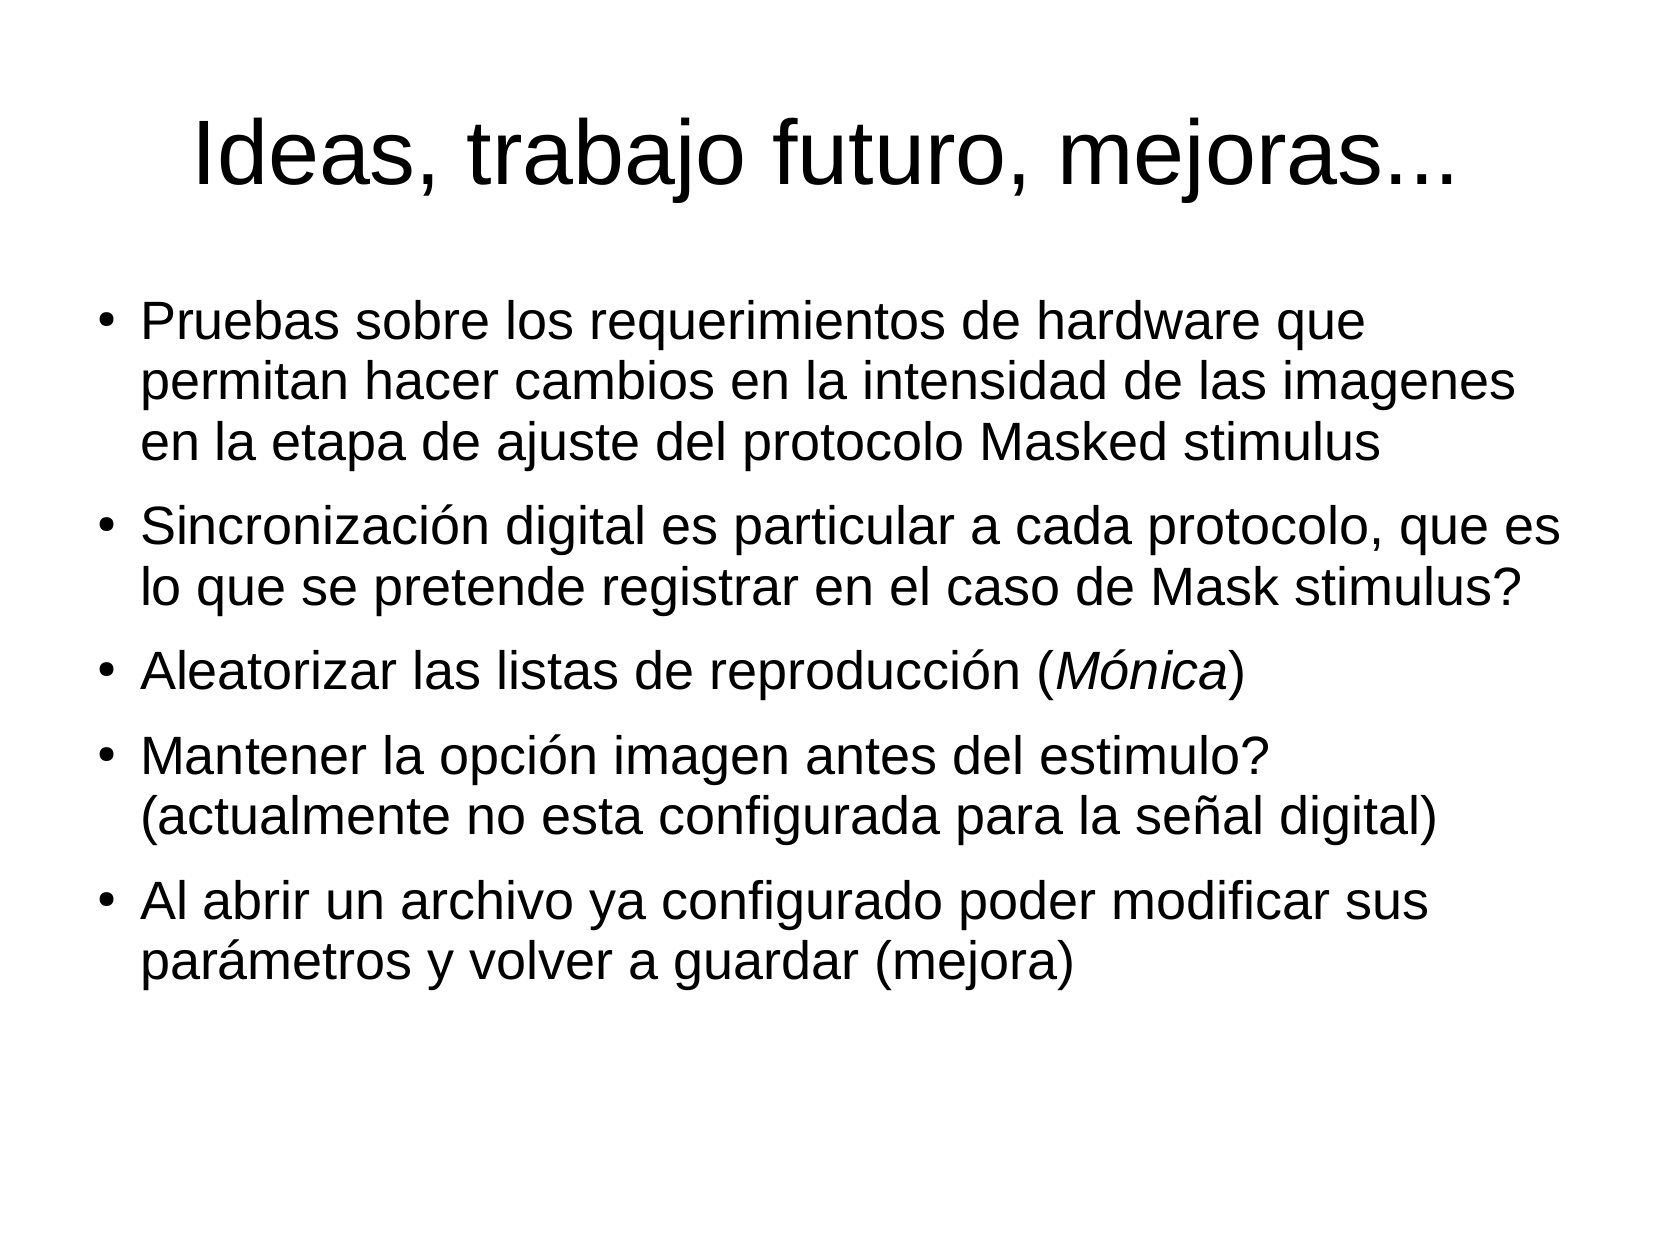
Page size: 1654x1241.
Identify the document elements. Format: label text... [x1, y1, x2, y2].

title Ideas, trabajo futuro, mejoras... [82, 49, 1571, 257]
list Pruebas sobre los requerimientos de hardware que permitan hacer cambios en la intensidad de las imagenes en la etapa de ajuste del protocolo Masked stimulus Sincronización digital es particular a cada protocolo, que es lo que se pretende registrar en el caso de Mask stimulus? Aleatorizar las listas de reproducción (Mónica) Mantener la opción imagen antes del estimulo? (actualmente no esta configurada para la señal digital) Al abrir un archivo ya configurado poder modificar sus parámetros y volver a guardar (mejora) [82, 290, 1571, 1010]
